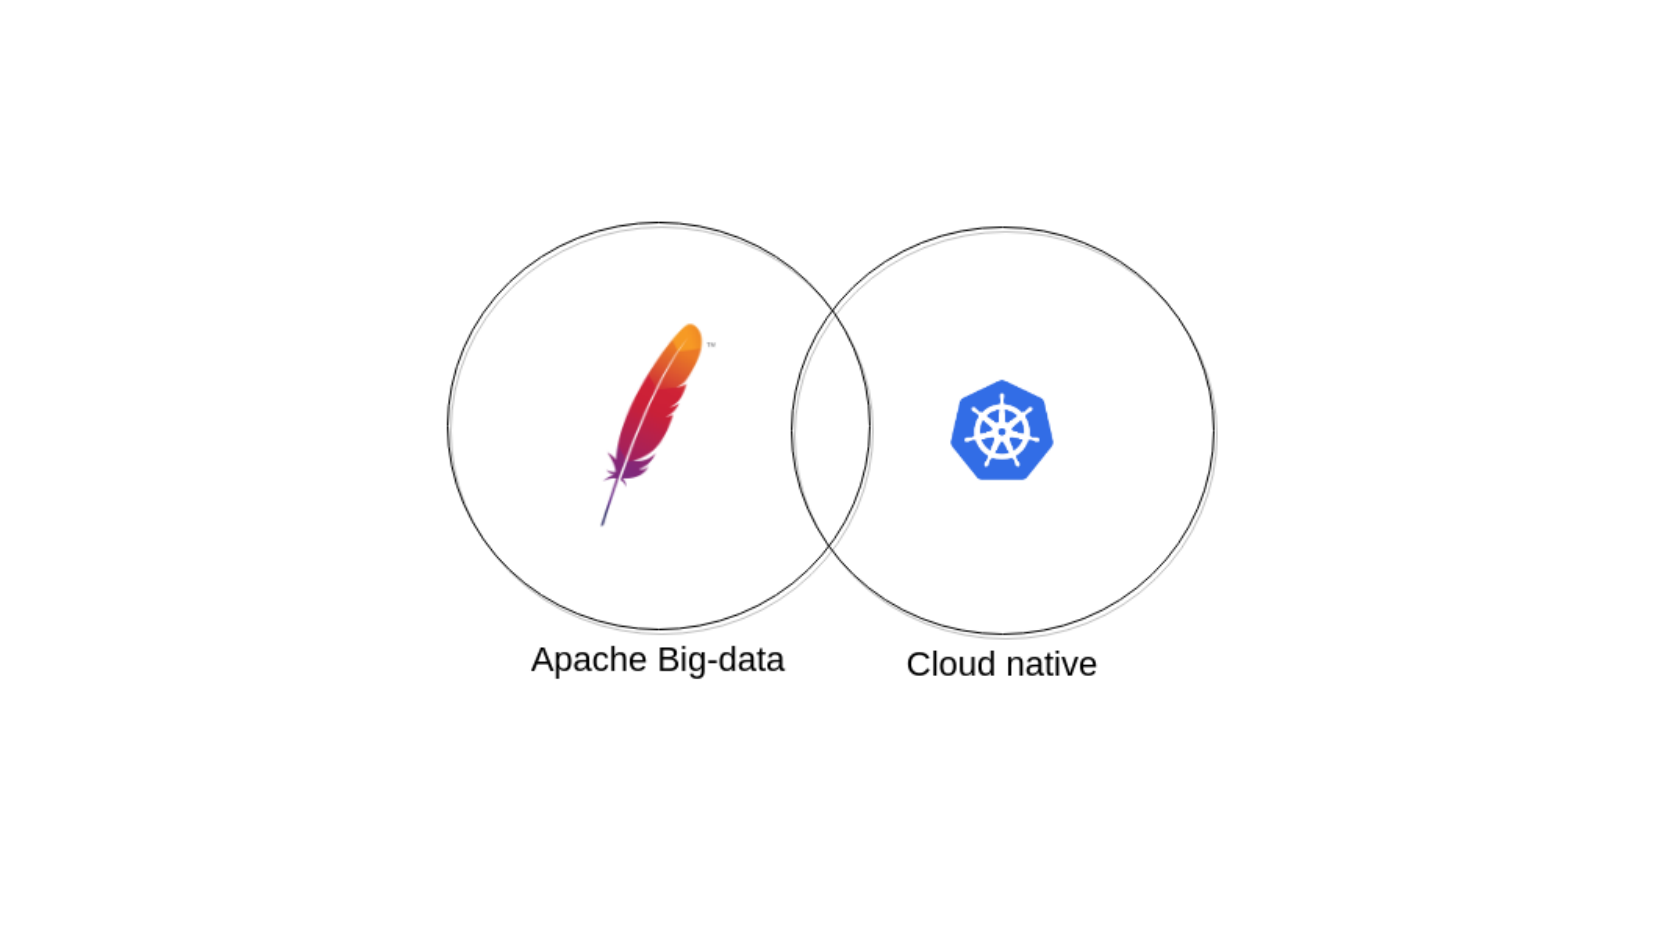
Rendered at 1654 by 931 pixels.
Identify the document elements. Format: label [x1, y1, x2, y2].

picture [430, 186, 1243, 701]
